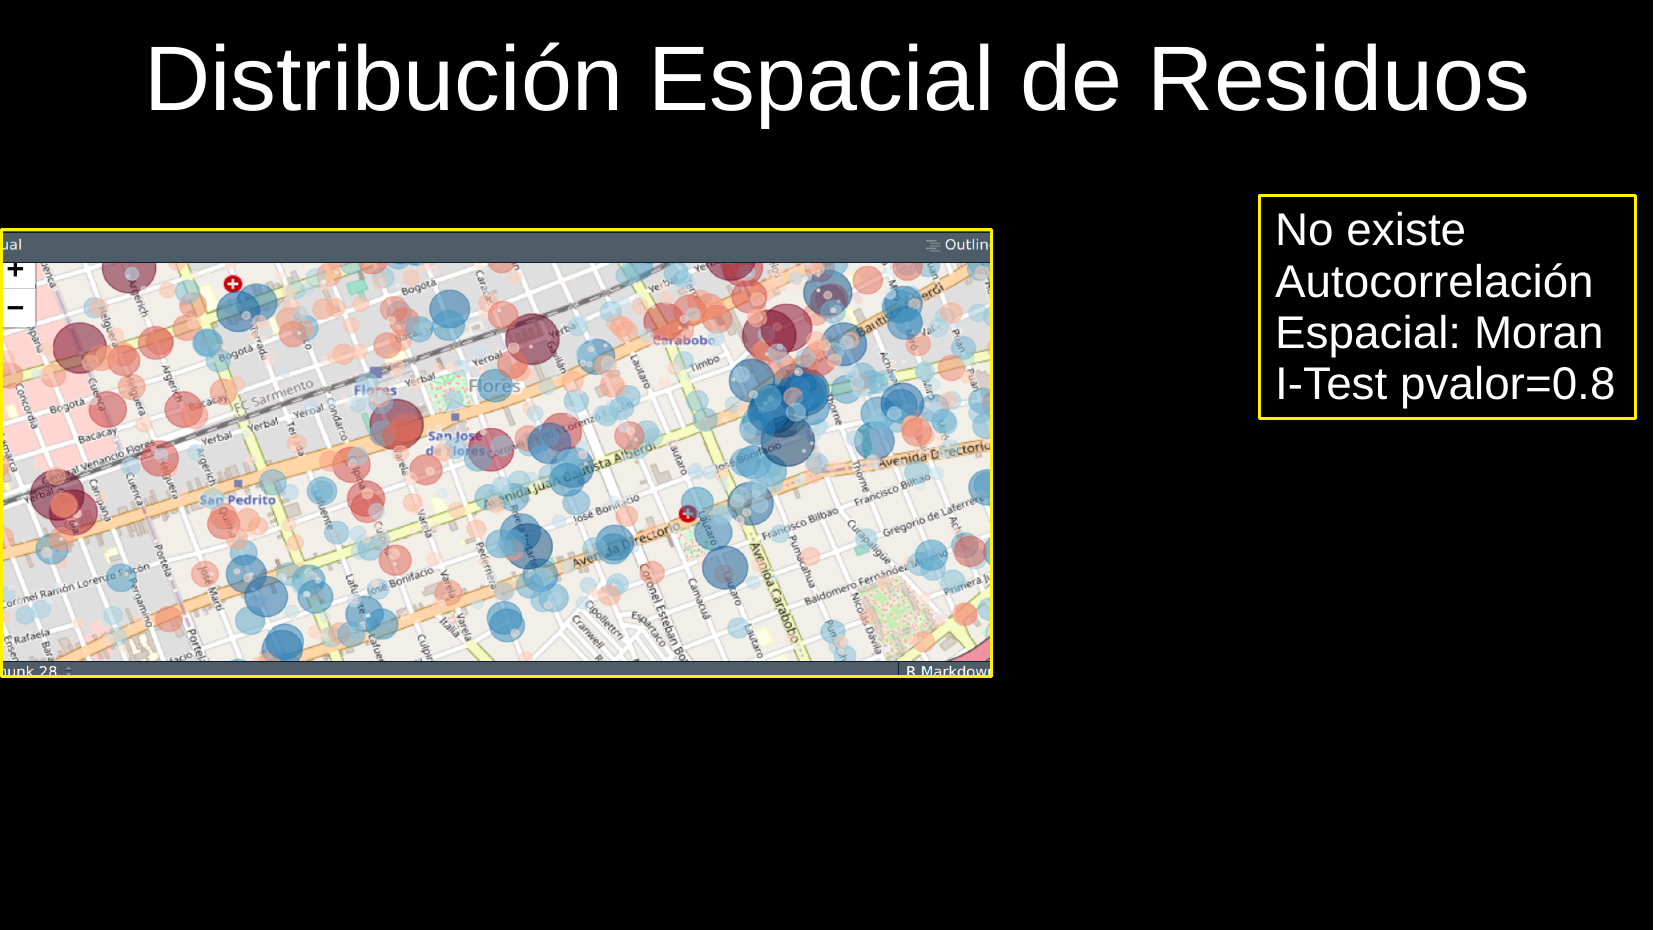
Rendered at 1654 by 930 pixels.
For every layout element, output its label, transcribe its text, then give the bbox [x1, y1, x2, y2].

text_box Distribución Espacial de Residuos [94, 0, 1583, 151]
text_box No existe Autocorrelación Espacial: Moran I-Test pvalor=0.8 [1259, 195, 1636, 419]
picture [2, 231, 991, 676]
